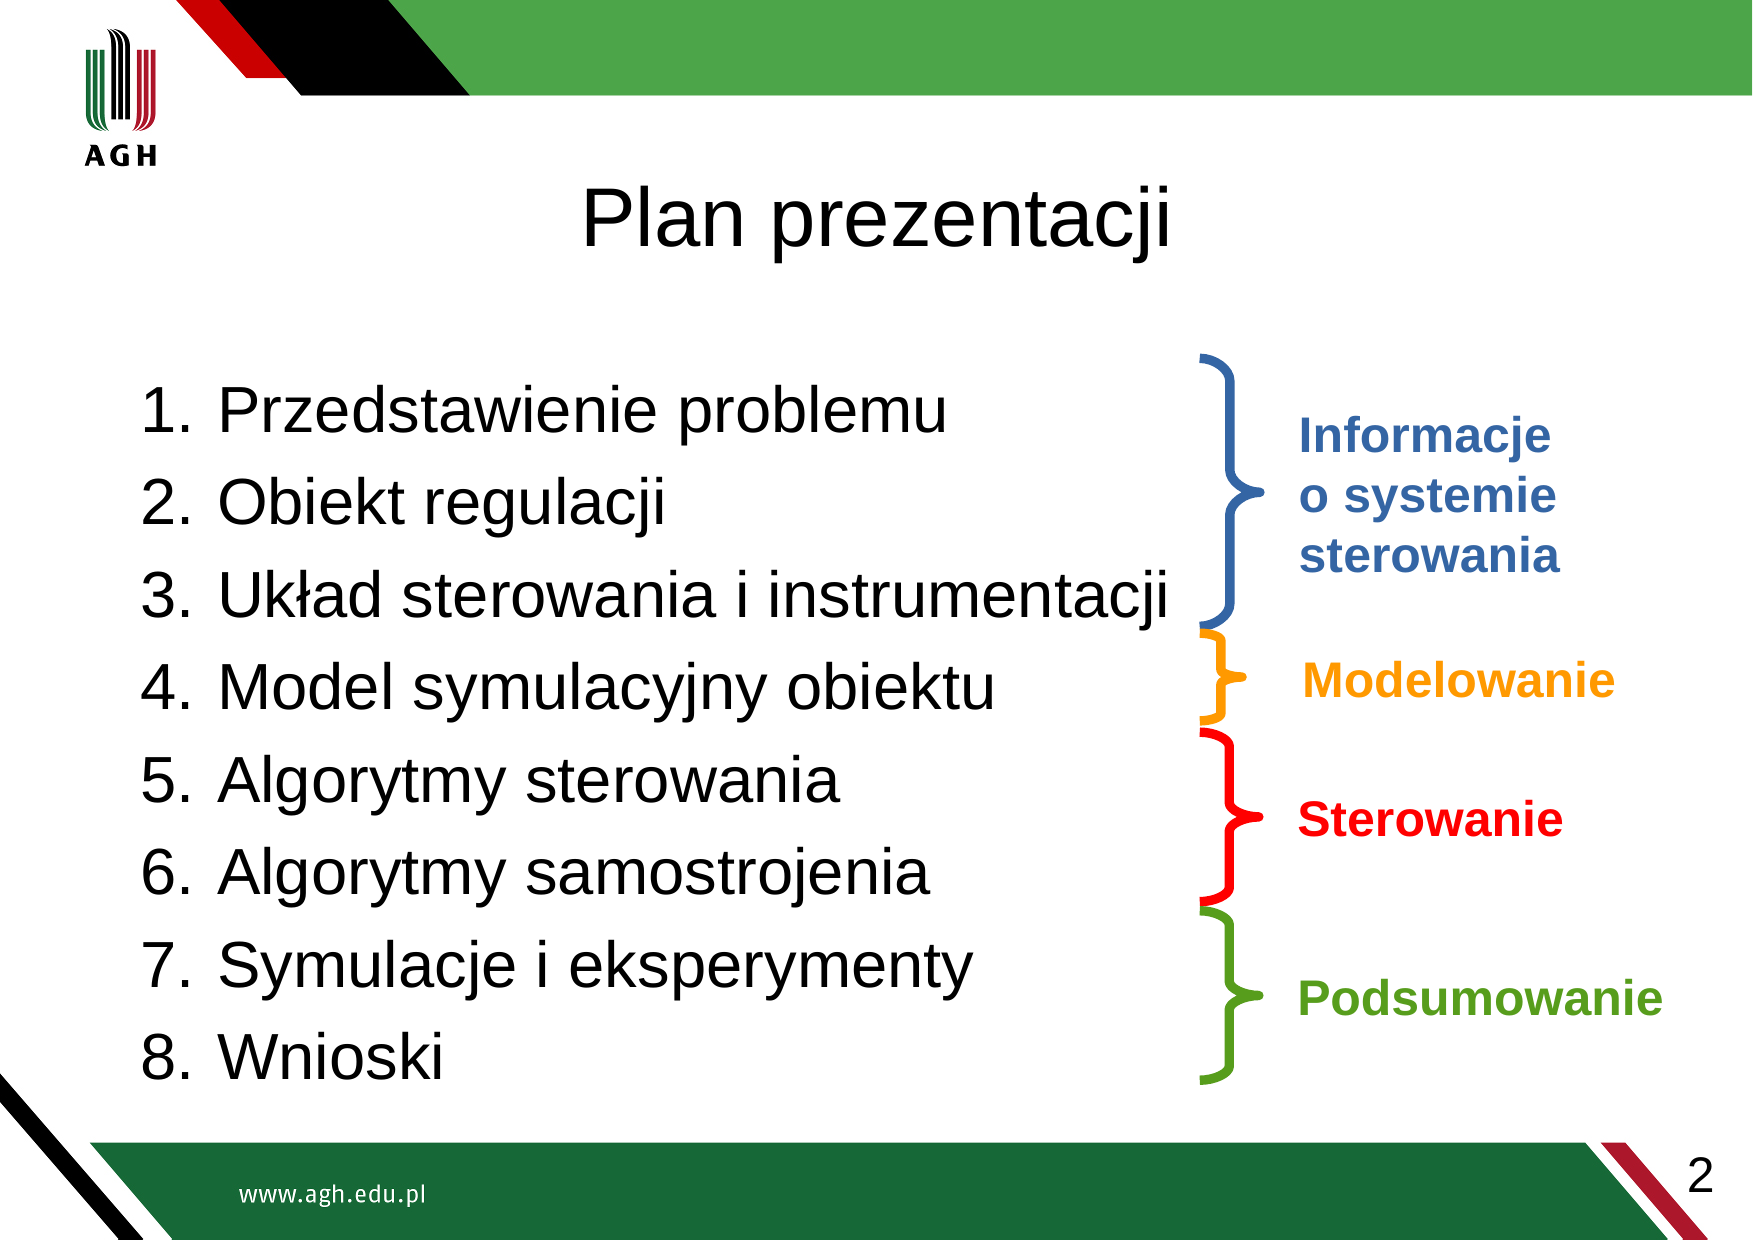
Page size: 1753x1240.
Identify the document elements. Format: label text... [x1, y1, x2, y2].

list Przedstawienie problemu Obiekt regulacji Układ sterowania i instrumentacji Model symulacyjny obiektu Algorytmy sterowania Algorytmy samostrojenia Symulacje i eksperymenty Wnioski [131, 358, 1622, 1103]
text_box Sterowanie [1282, 779, 1645, 855]
title Plan prezentacji [131, 110, 1622, 317]
text_box Informacje o systemie sterowania [1284, 394, 1744, 590]
picture [0, 0, 1753, 1240]
text_box Modelowanie [1287, 639, 1668, 715]
text_box Podsumowanie [1282, 958, 1732, 1033]
